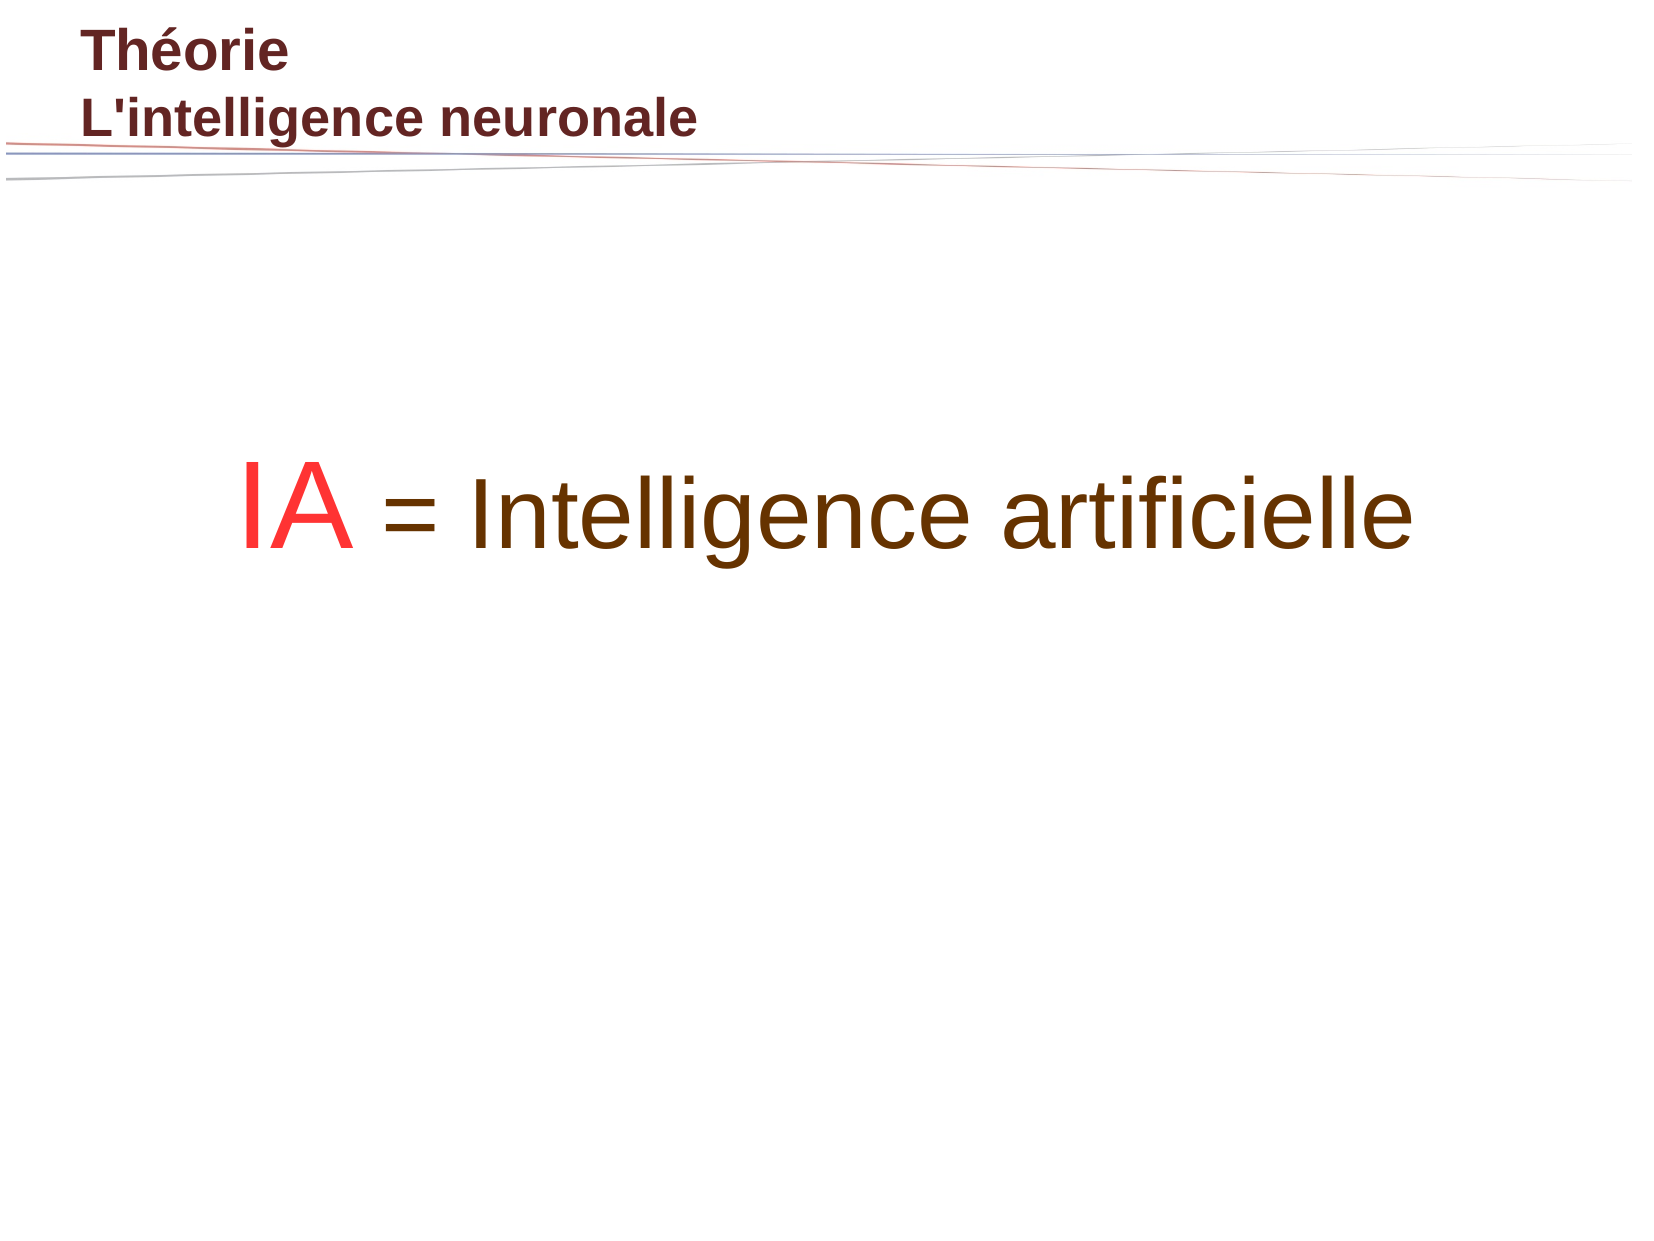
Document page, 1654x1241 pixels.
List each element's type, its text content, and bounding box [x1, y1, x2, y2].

title Théorie L'intelligence neuronale [0, 11, 780, 130]
text_box IA = Intelligence artificielle [221, 428, 1433, 583]
picture [6, 133, 1632, 208]
